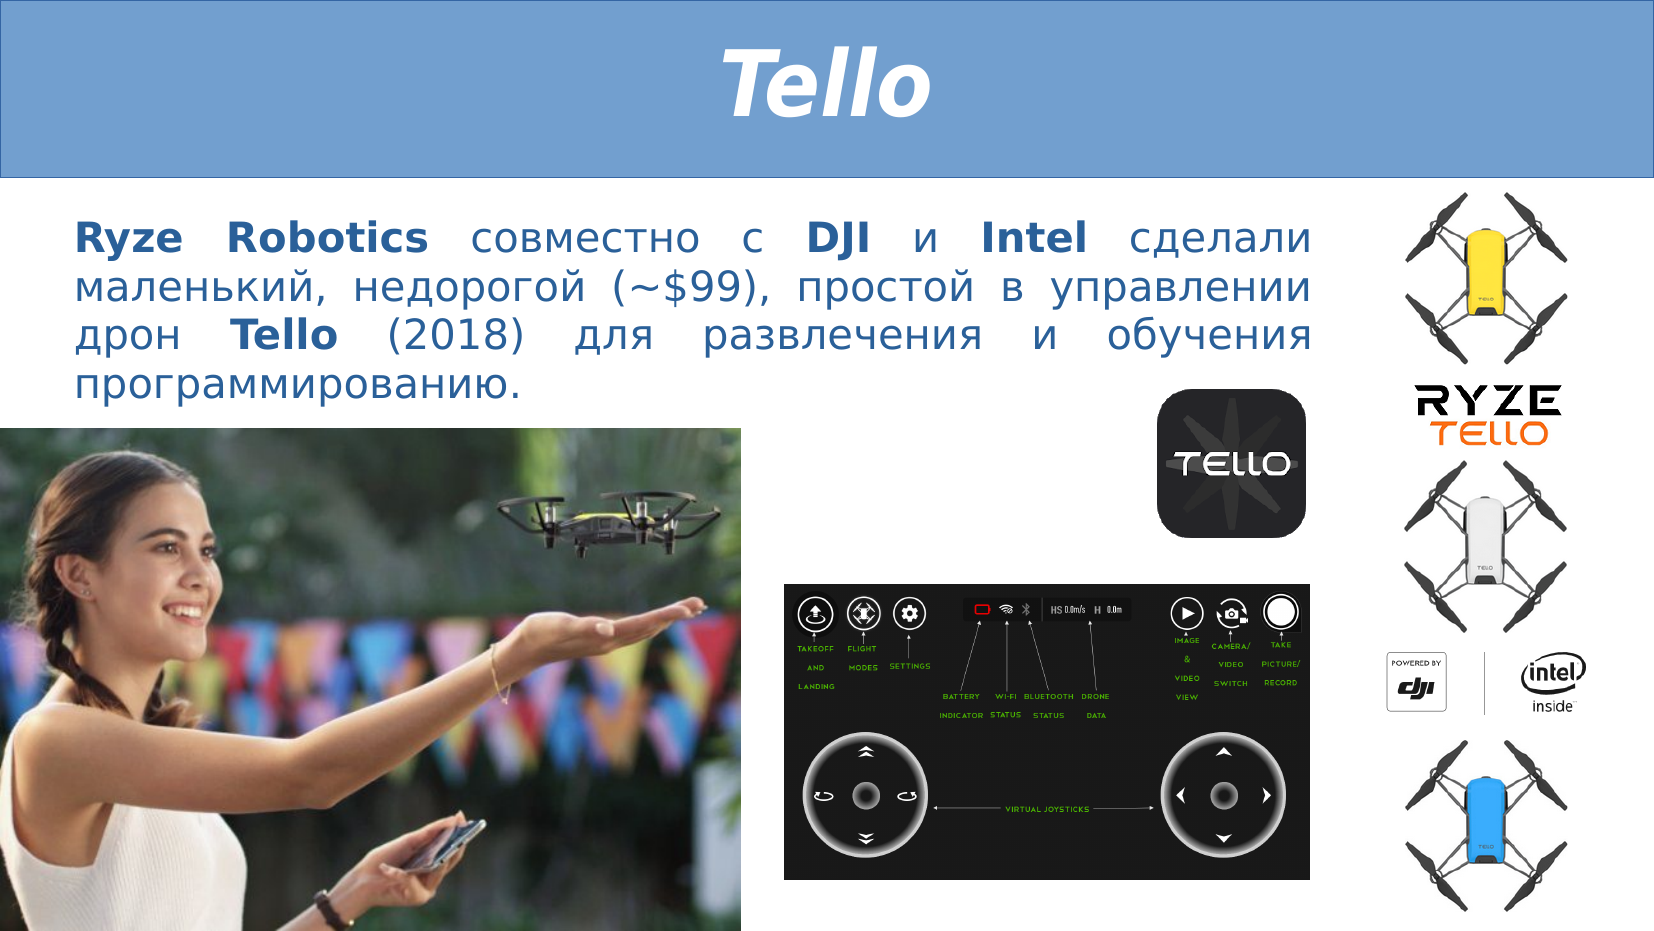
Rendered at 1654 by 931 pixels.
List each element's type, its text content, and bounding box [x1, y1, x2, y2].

picture [784, 584, 1310, 880]
text_box Tello [11, 23, 1642, 178]
picture [1327, 183, 1648, 922]
text_box Ryze Robotics совместно с DJI и Intel сделали маленький, недорогой (~$99), простой в управлении дрон Tello (2018) для развлечения и обучения программированию. [59, 206, 1327, 416]
picture [1157, 389, 1306, 538]
picture [0, 428, 741, 931]
text_box [0, 0, 1654, 178]
